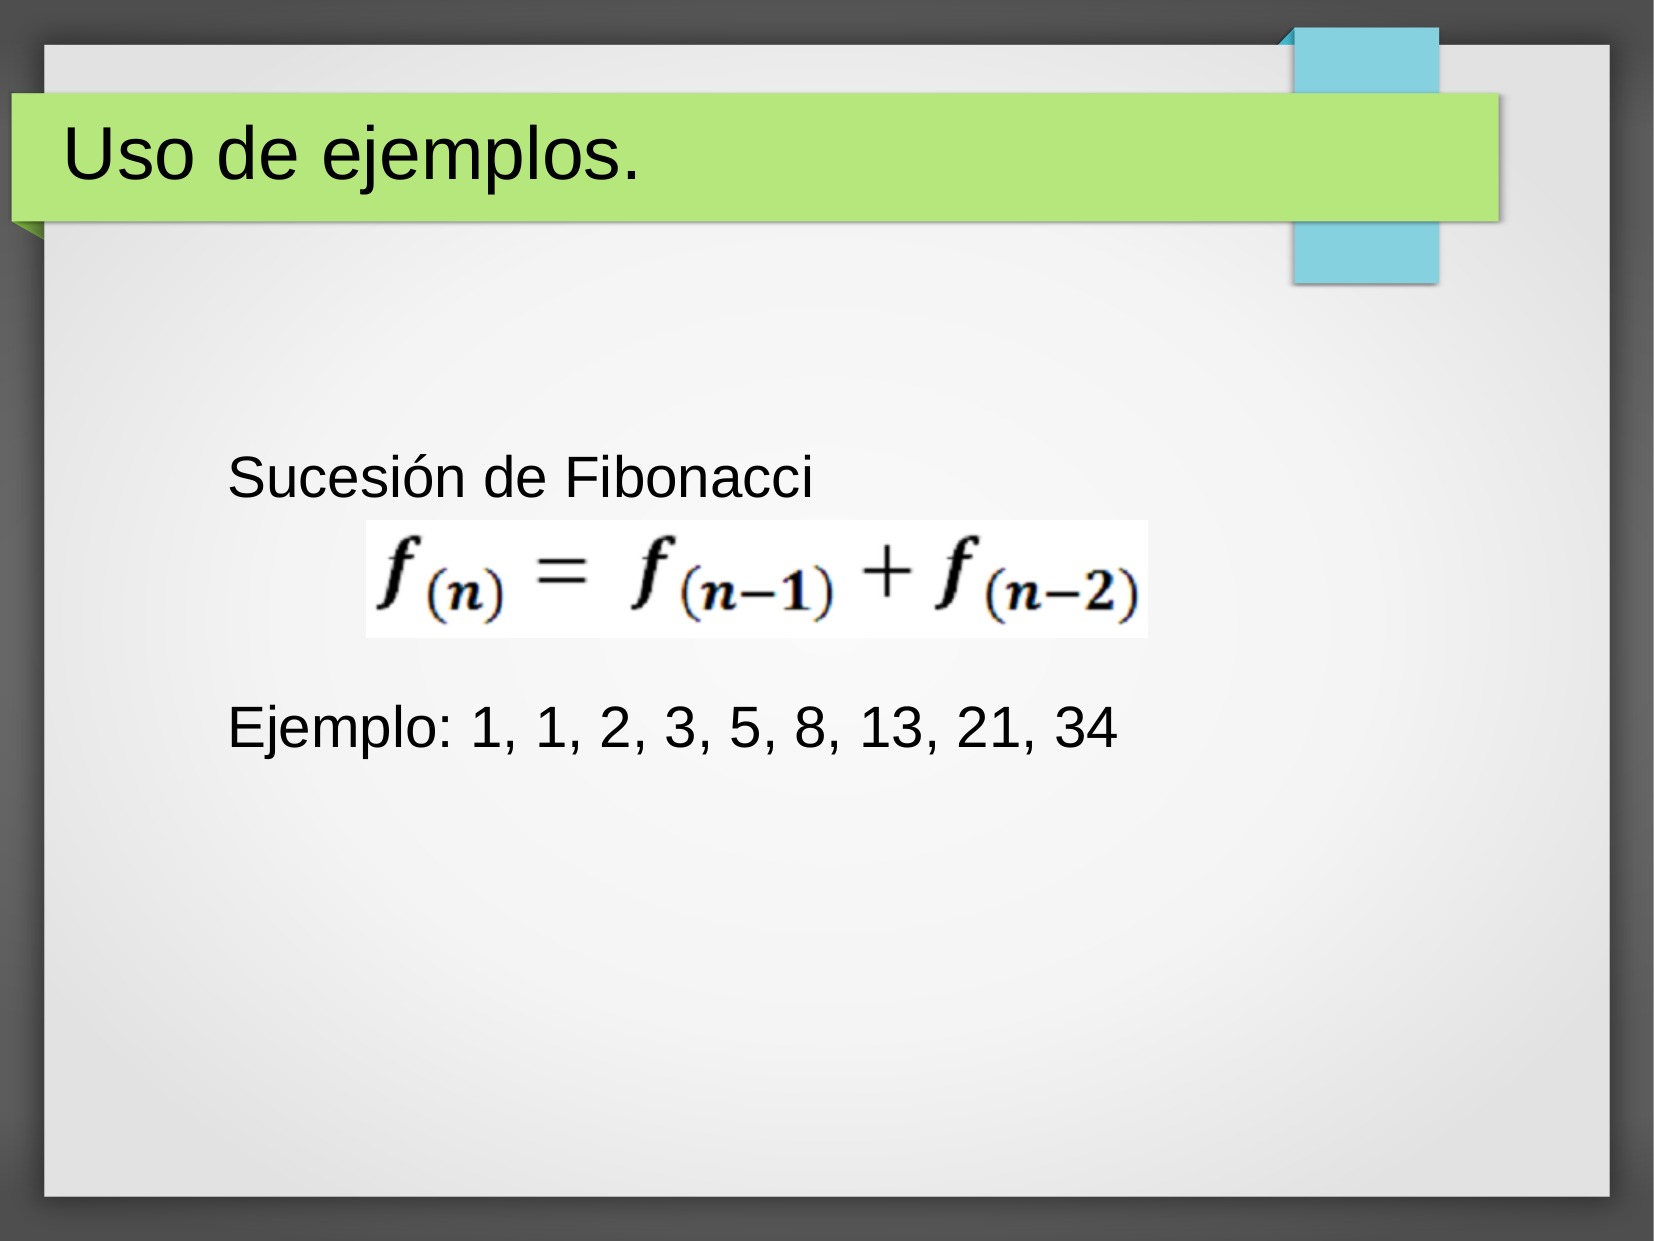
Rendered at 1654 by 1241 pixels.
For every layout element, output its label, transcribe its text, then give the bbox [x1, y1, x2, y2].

title Uso de ejemplos. [62, 94, 1489, 213]
picture [0, 0, 1654, 1241]
text_box Sucesión de Fibonacci [177, 437, 1654, 518]
text_box Ejemplo: 1, 1, 2, 3, 5, 8, 13, 21, 34 [212, 687, 1300, 768]
